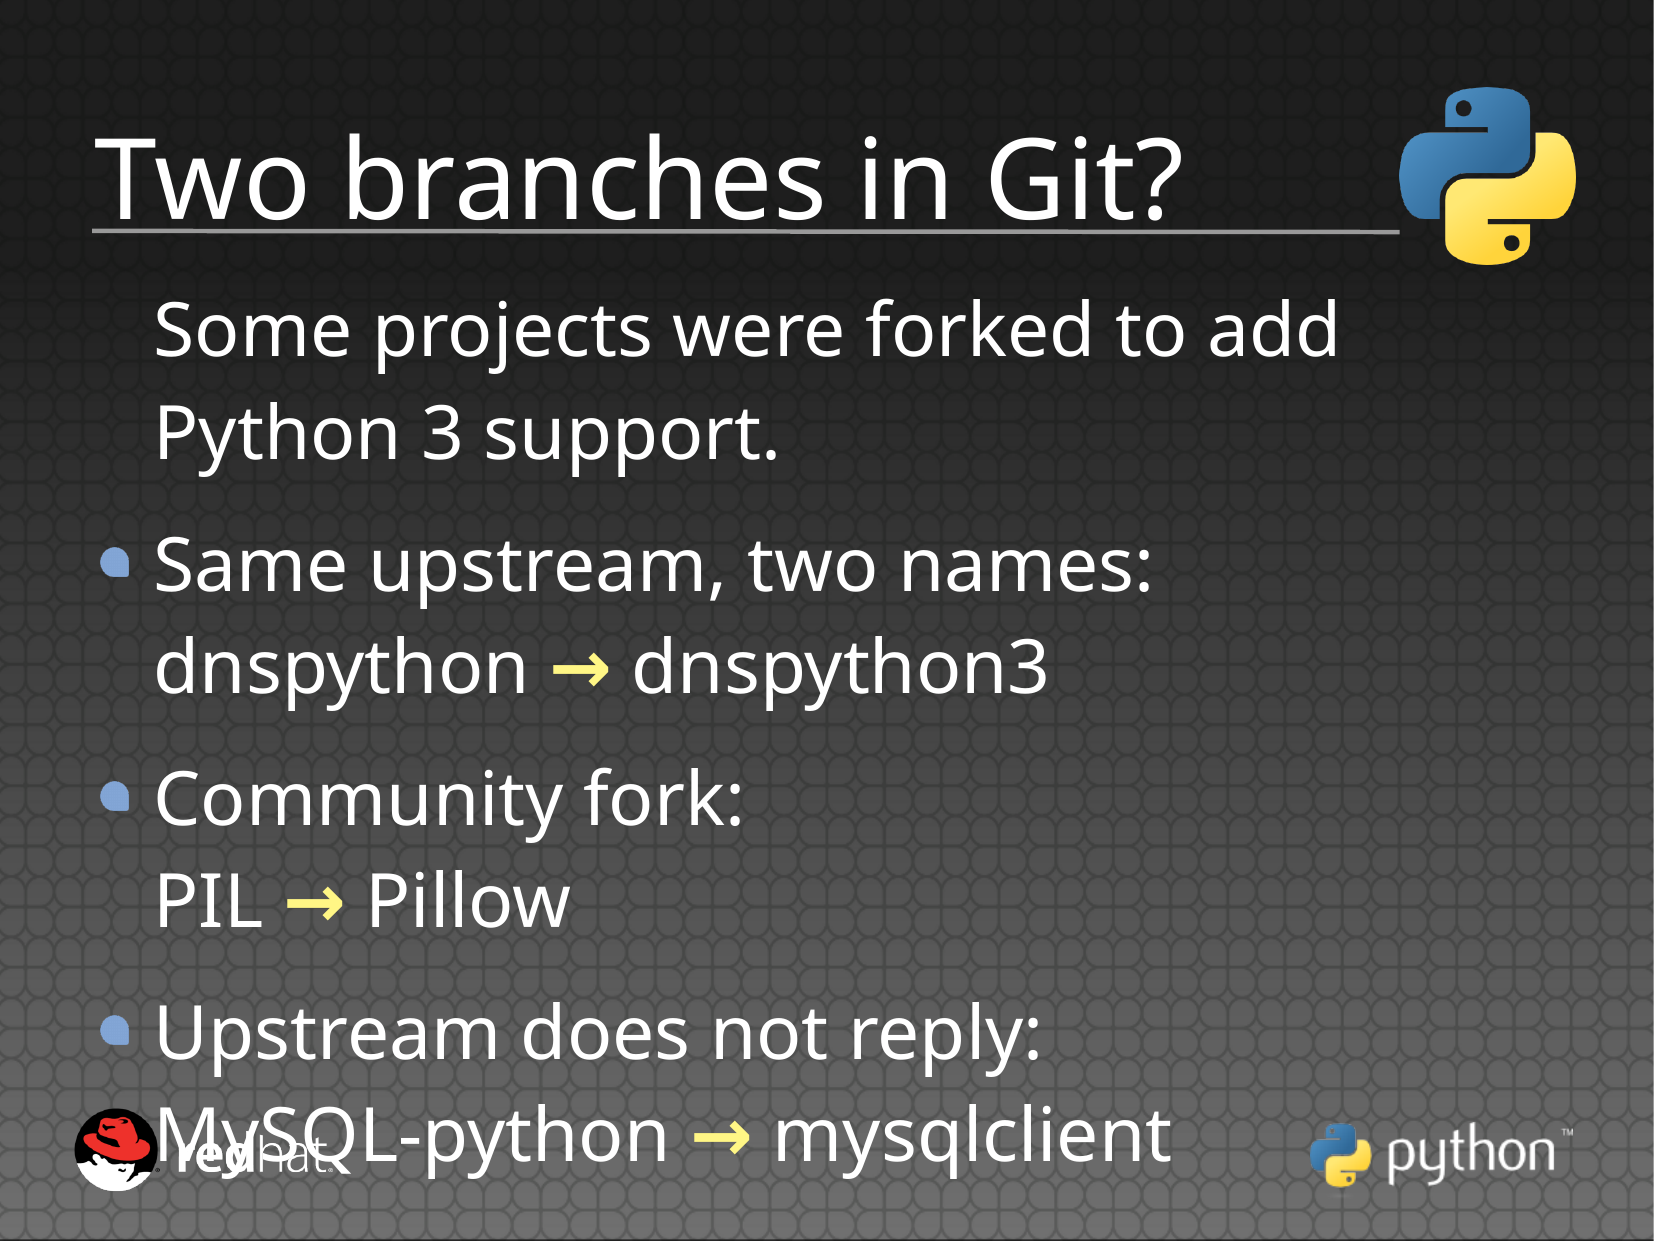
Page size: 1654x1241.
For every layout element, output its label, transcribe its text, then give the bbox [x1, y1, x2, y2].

picture [0, 0, 1654, 1241]
title Two branches in Git? [94, 100, 1426, 251]
list Some projects were forked to add Python 3 support. Same upstream, two names: dnspython → dnspython3 Community fork: PIL → Pillow Upstream does not reply: MySQL-python → mysqlclient [82, 276, 1571, 1147]
